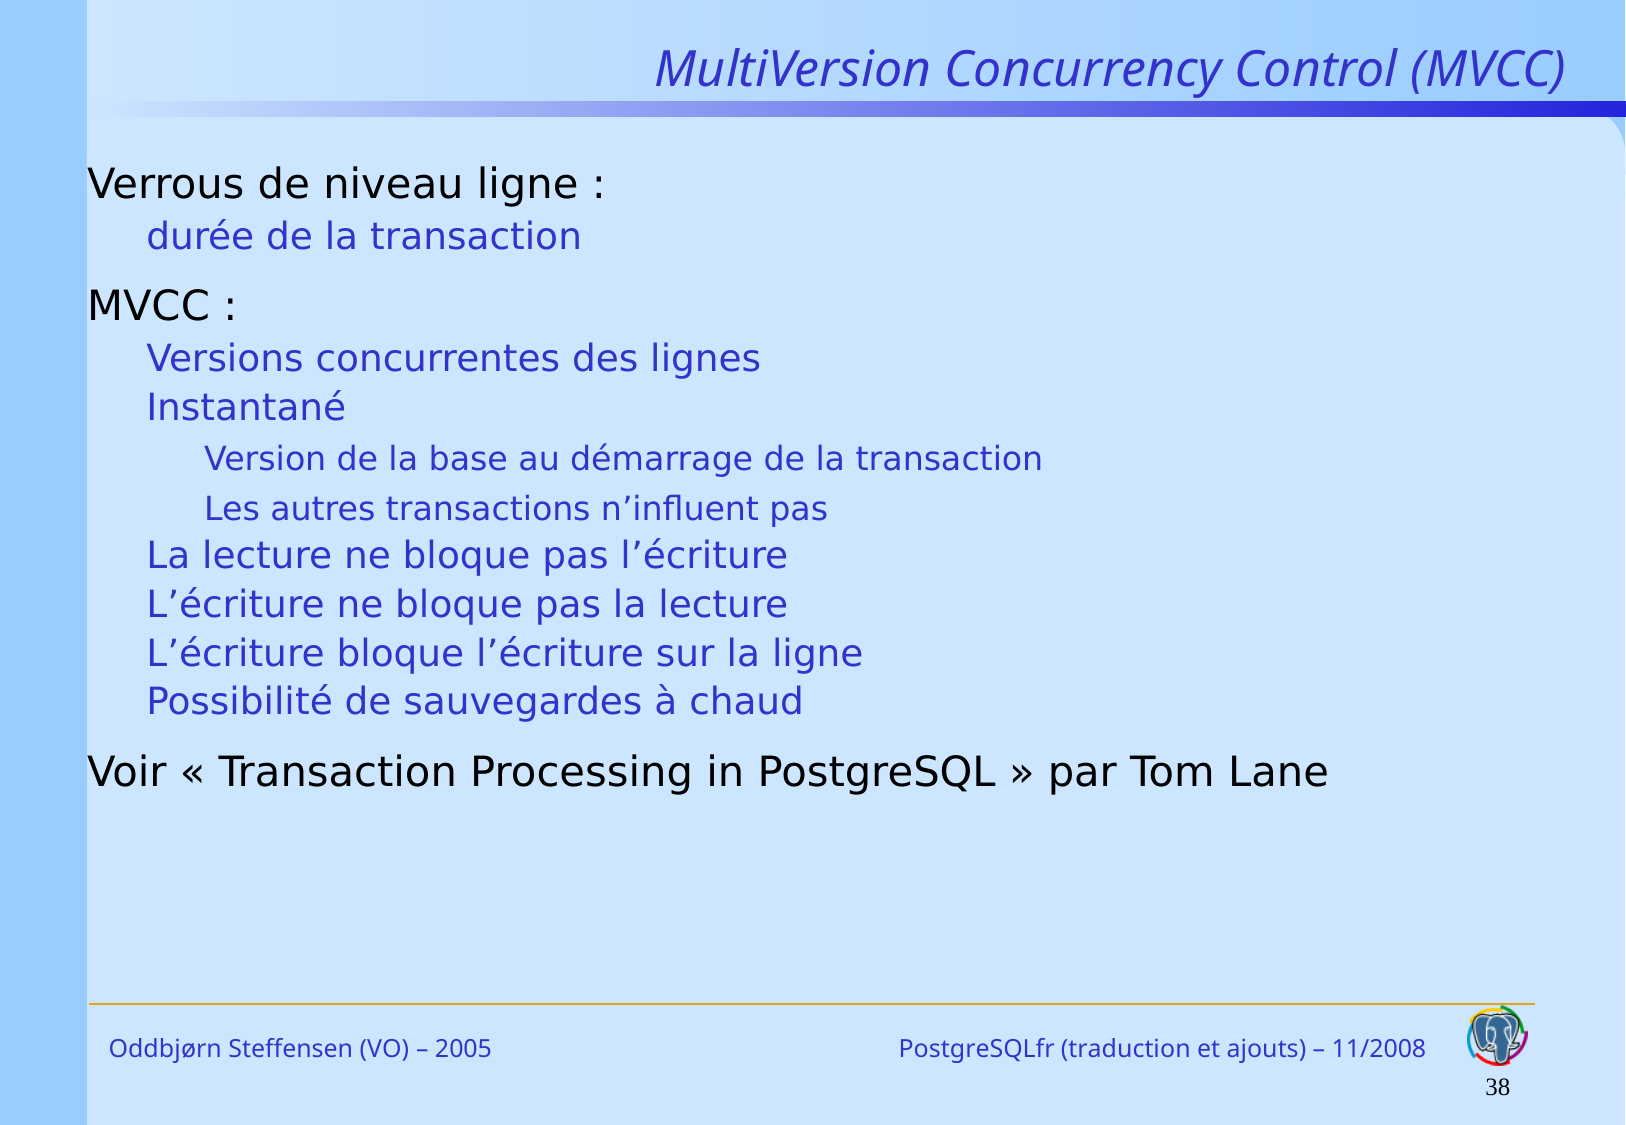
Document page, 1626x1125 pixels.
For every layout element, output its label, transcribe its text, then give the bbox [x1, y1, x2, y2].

list Verrous de niveau ligne : durée de la transaction MVCC : Versions concurrentes des lignes Instantané Version de la base au démarrage de la transaction Les autres transactions n’influent pas La lecture ne bloque pas l’écriture L’écriture ne bloque pas la lecture L’écriture bloque l’écriture sur la ligne Possibilité de sauvegardes à chaud Voir « Transaction Processing in PostgreSQL » par Tom Lane [86, 159, 1520, 965]
picture [1467, 1005, 1528, 1066]
title MultiVersion Concurrency Control (MVCC) [172, 0, 1567, 134]
